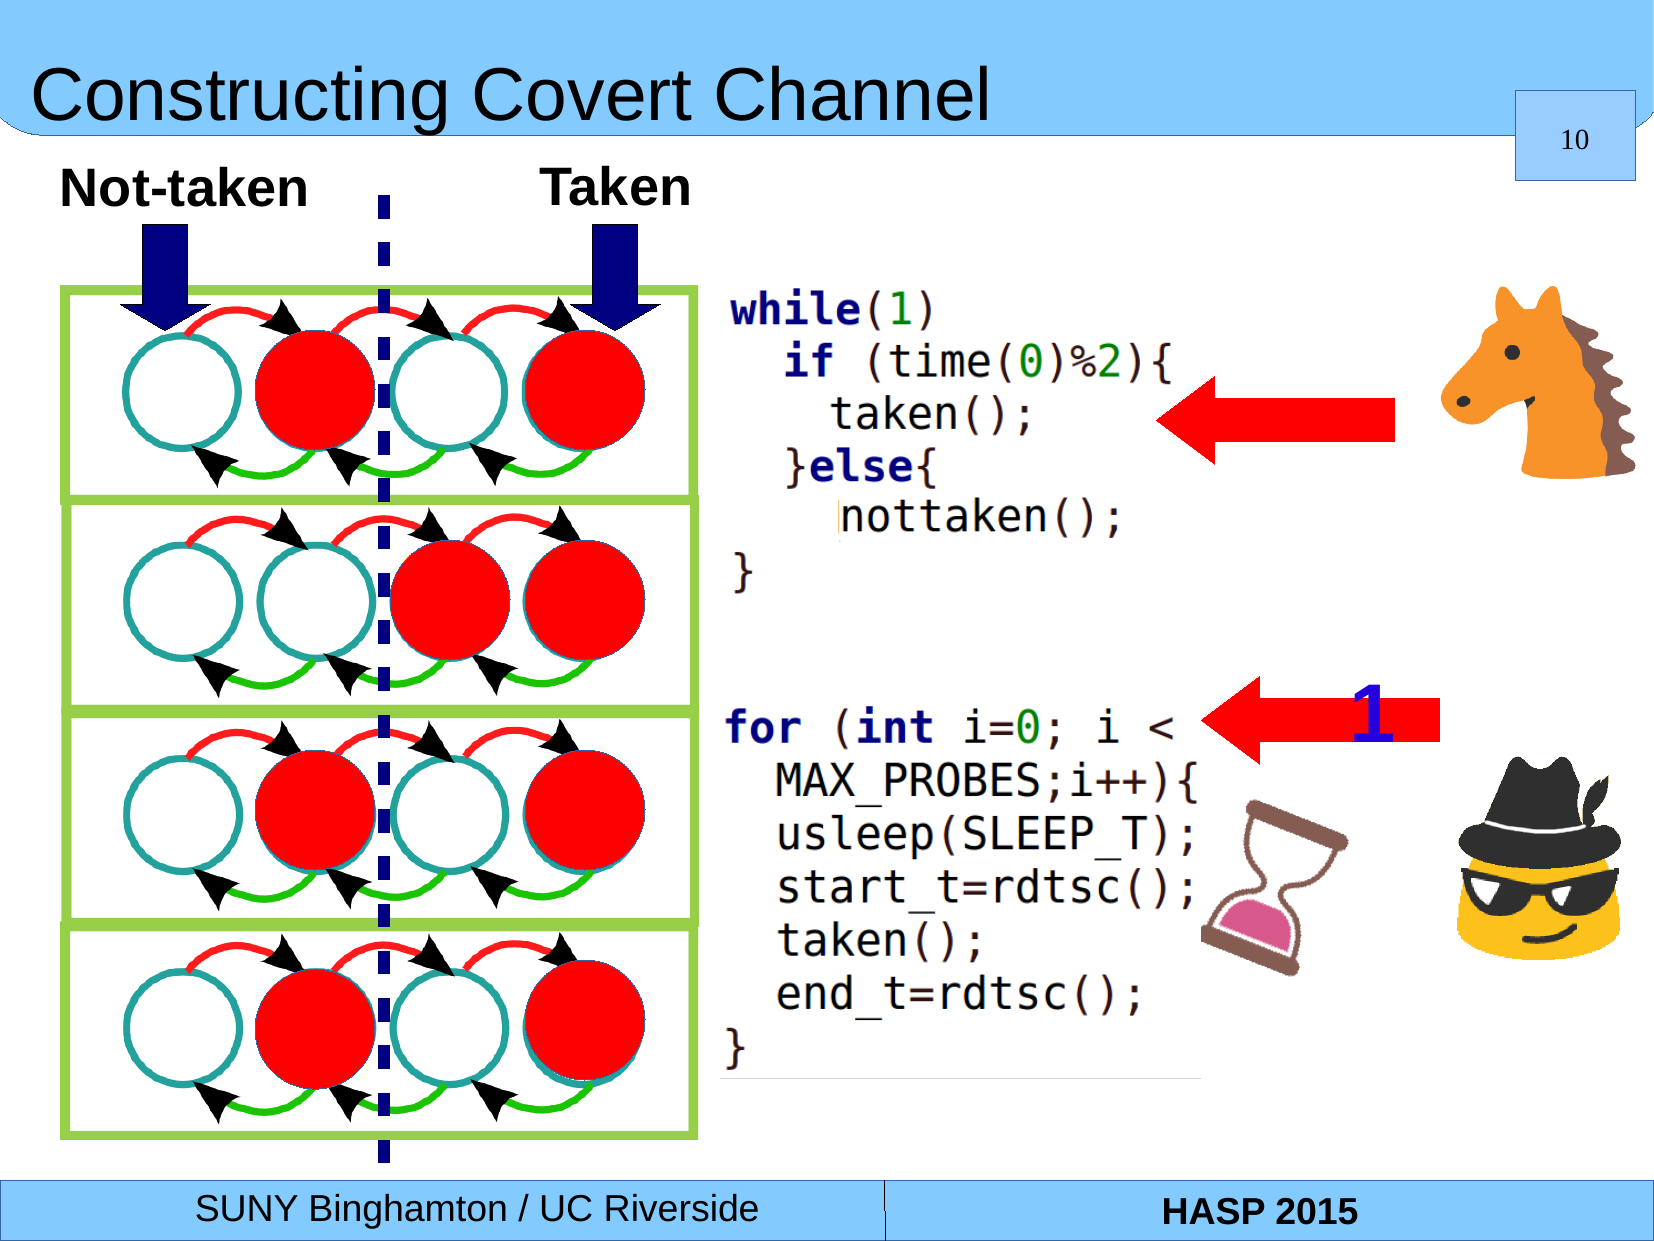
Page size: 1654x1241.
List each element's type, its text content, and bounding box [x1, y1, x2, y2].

picture [1457, 756, 1621, 961]
text_box [525, 330, 646, 451]
picture [60, 285, 699, 1141]
picture [720, 705, 1370, 1081]
text_box [525, 750, 646, 871]
text_box [570, 226, 661, 331]
text_box [1515, 131, 1636, 166]
text_box 1 [1335, 660, 1411, 769]
title Constructing Covert Channel [30, 45, 1636, 131]
text_box [120, 226, 211, 331]
picture [726, 285, 1201, 601]
text_box Not-taken [45, 150, 525, 226]
text_box [1411, 697, 1441, 743]
text_box [255, 330, 376, 451]
text_box [255, 969, 376, 1090]
text_box [1154, 375, 1396, 466]
text_box [1199, 675, 1335, 766]
picture [1440, 285, 1636, 481]
text_box Taken [525, 149, 736, 226]
text_box [525, 960, 646, 1081]
text_box [525, 540, 646, 661]
text_box [255, 750, 376, 871]
text_box [390, 540, 511, 661]
